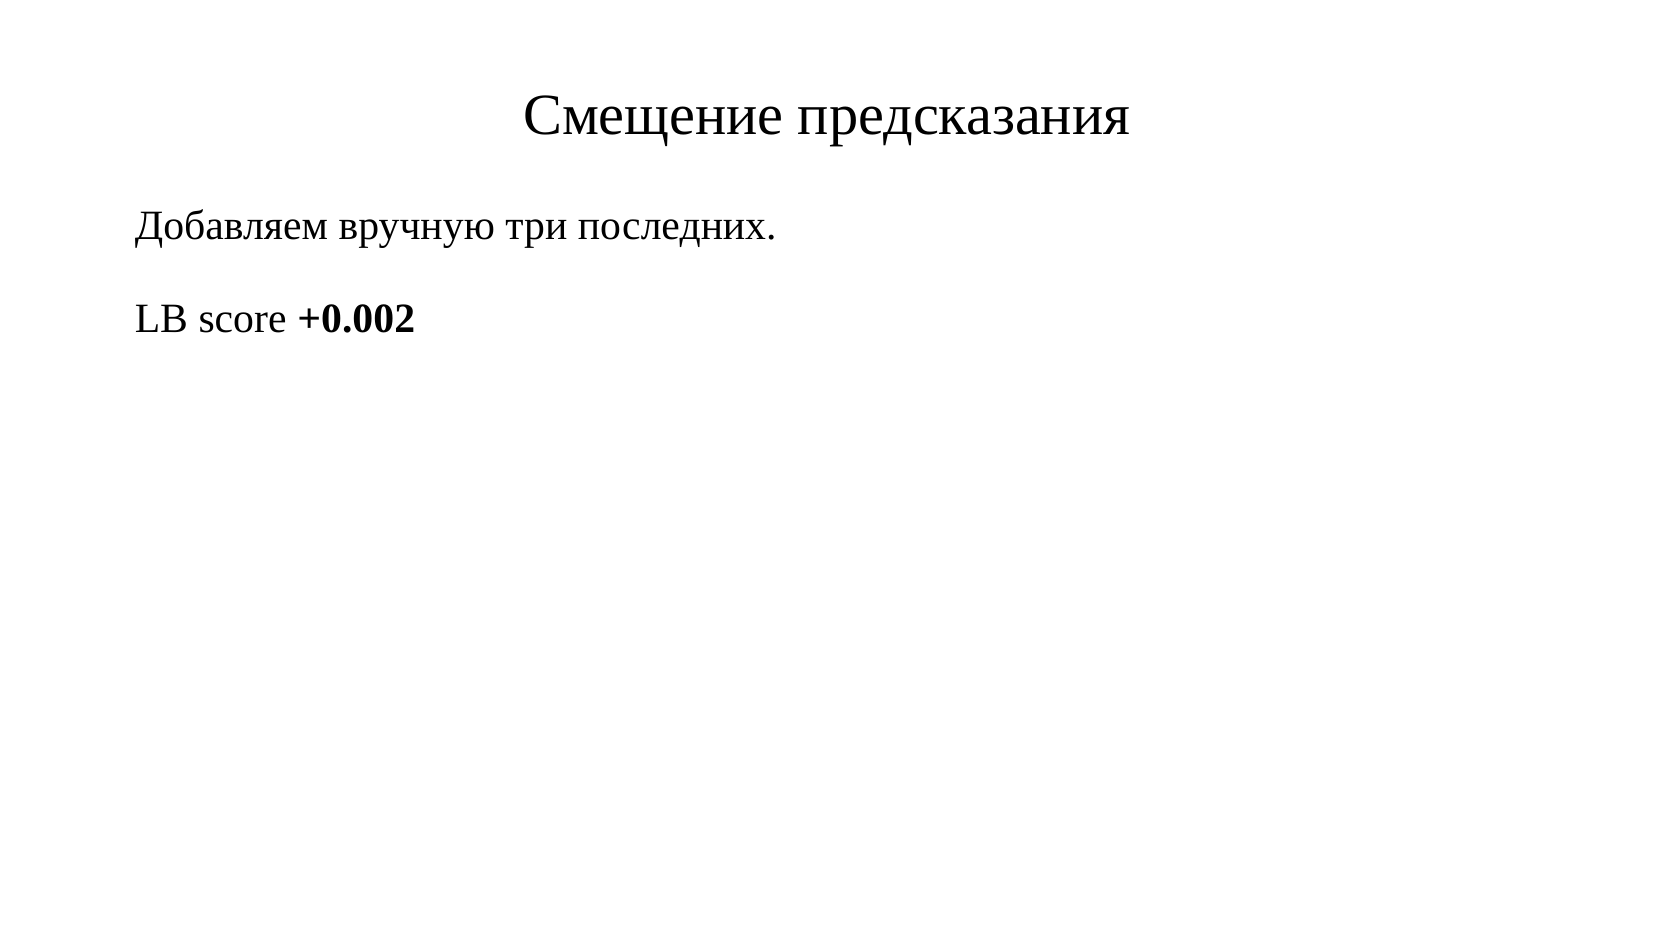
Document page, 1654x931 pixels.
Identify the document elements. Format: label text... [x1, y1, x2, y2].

text_box Добавляем вручную три последних. LB score +0.002 [120, 195, 793, 350]
text_box Смещение предсказания [508, 75, 1145, 155]
